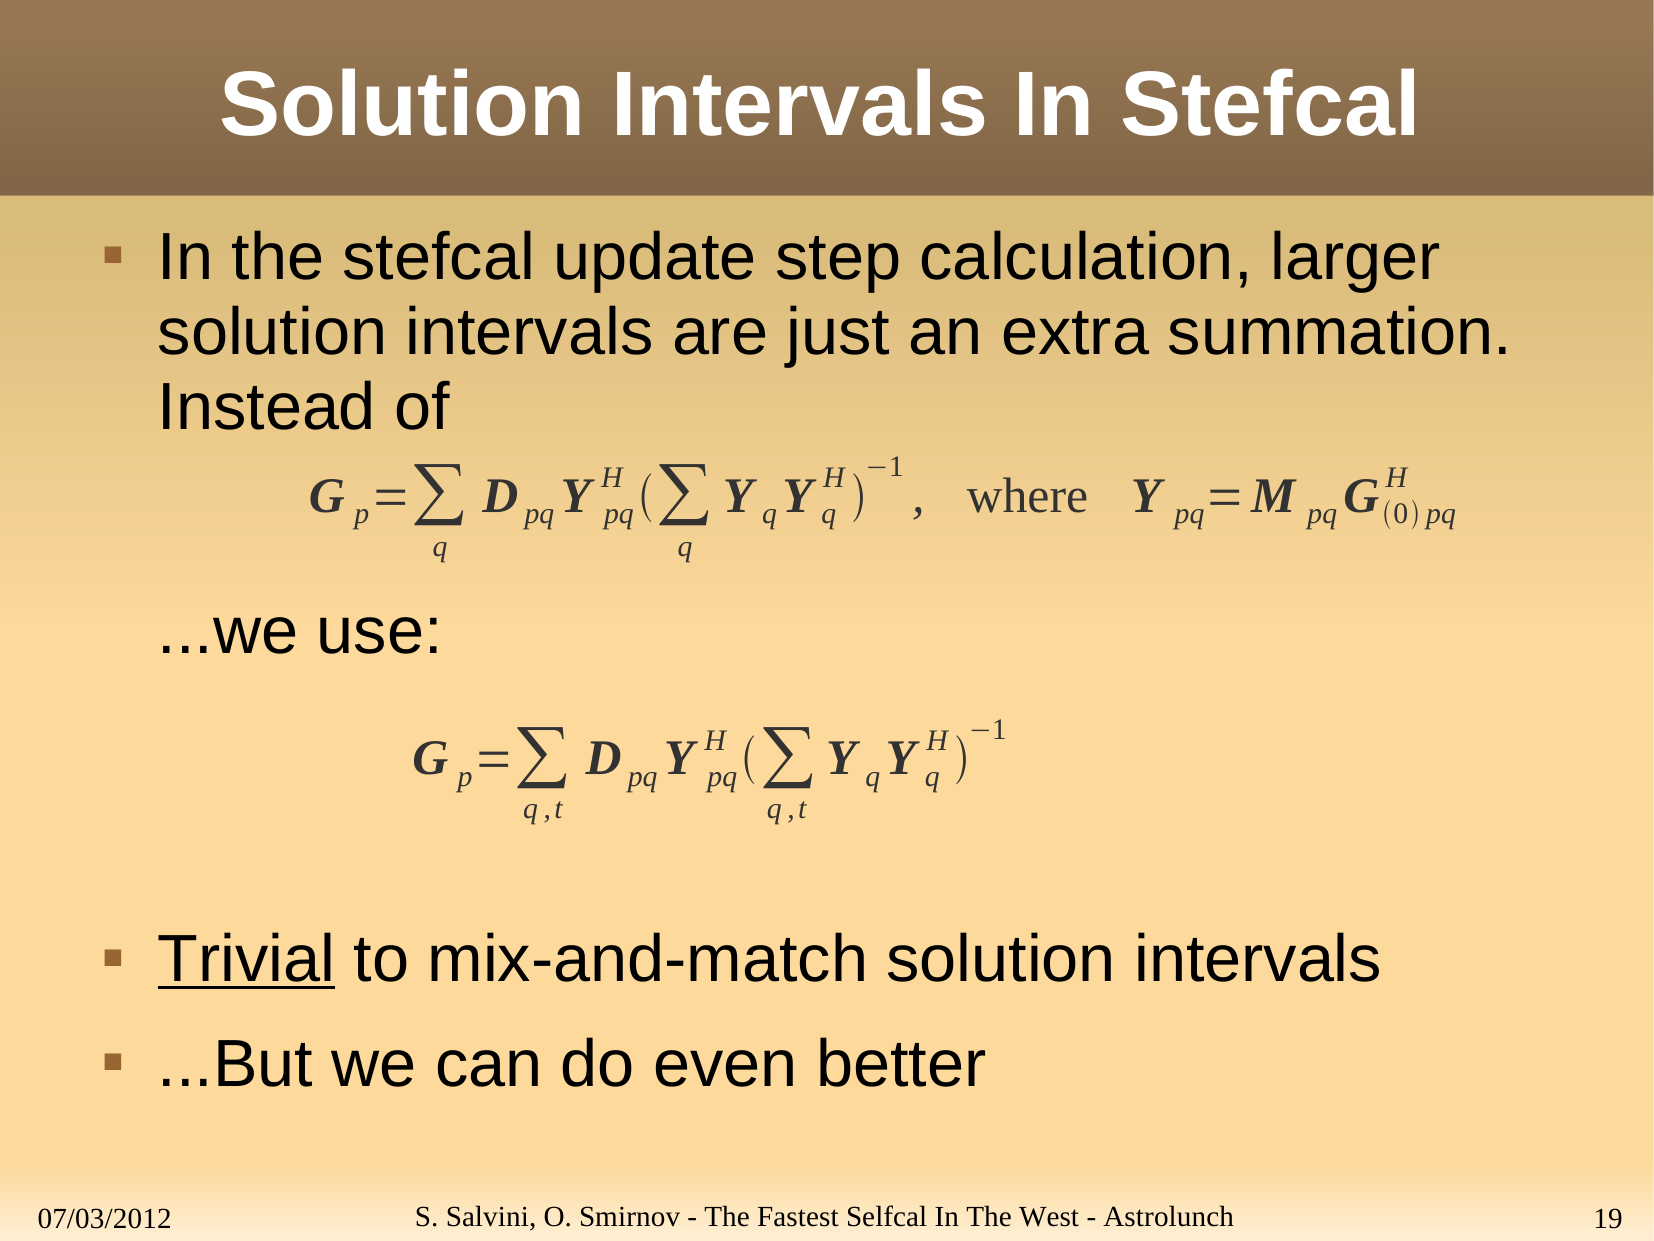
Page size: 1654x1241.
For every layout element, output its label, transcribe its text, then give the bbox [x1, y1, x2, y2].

chart [406, 712, 1013, 826]
list In the stefcal update step calculation, larger solution intervals are just an extra summation. Instead of ...we use: Trivial to mix-and-match solution intervals ...But we can do even better [86, 219, 1576, 1101]
chart [302, 450, 1463, 563]
title Solution Intervals In Stefcal [76, 7, 1565, 200]
picture [0, 0, 1654, 1241]
